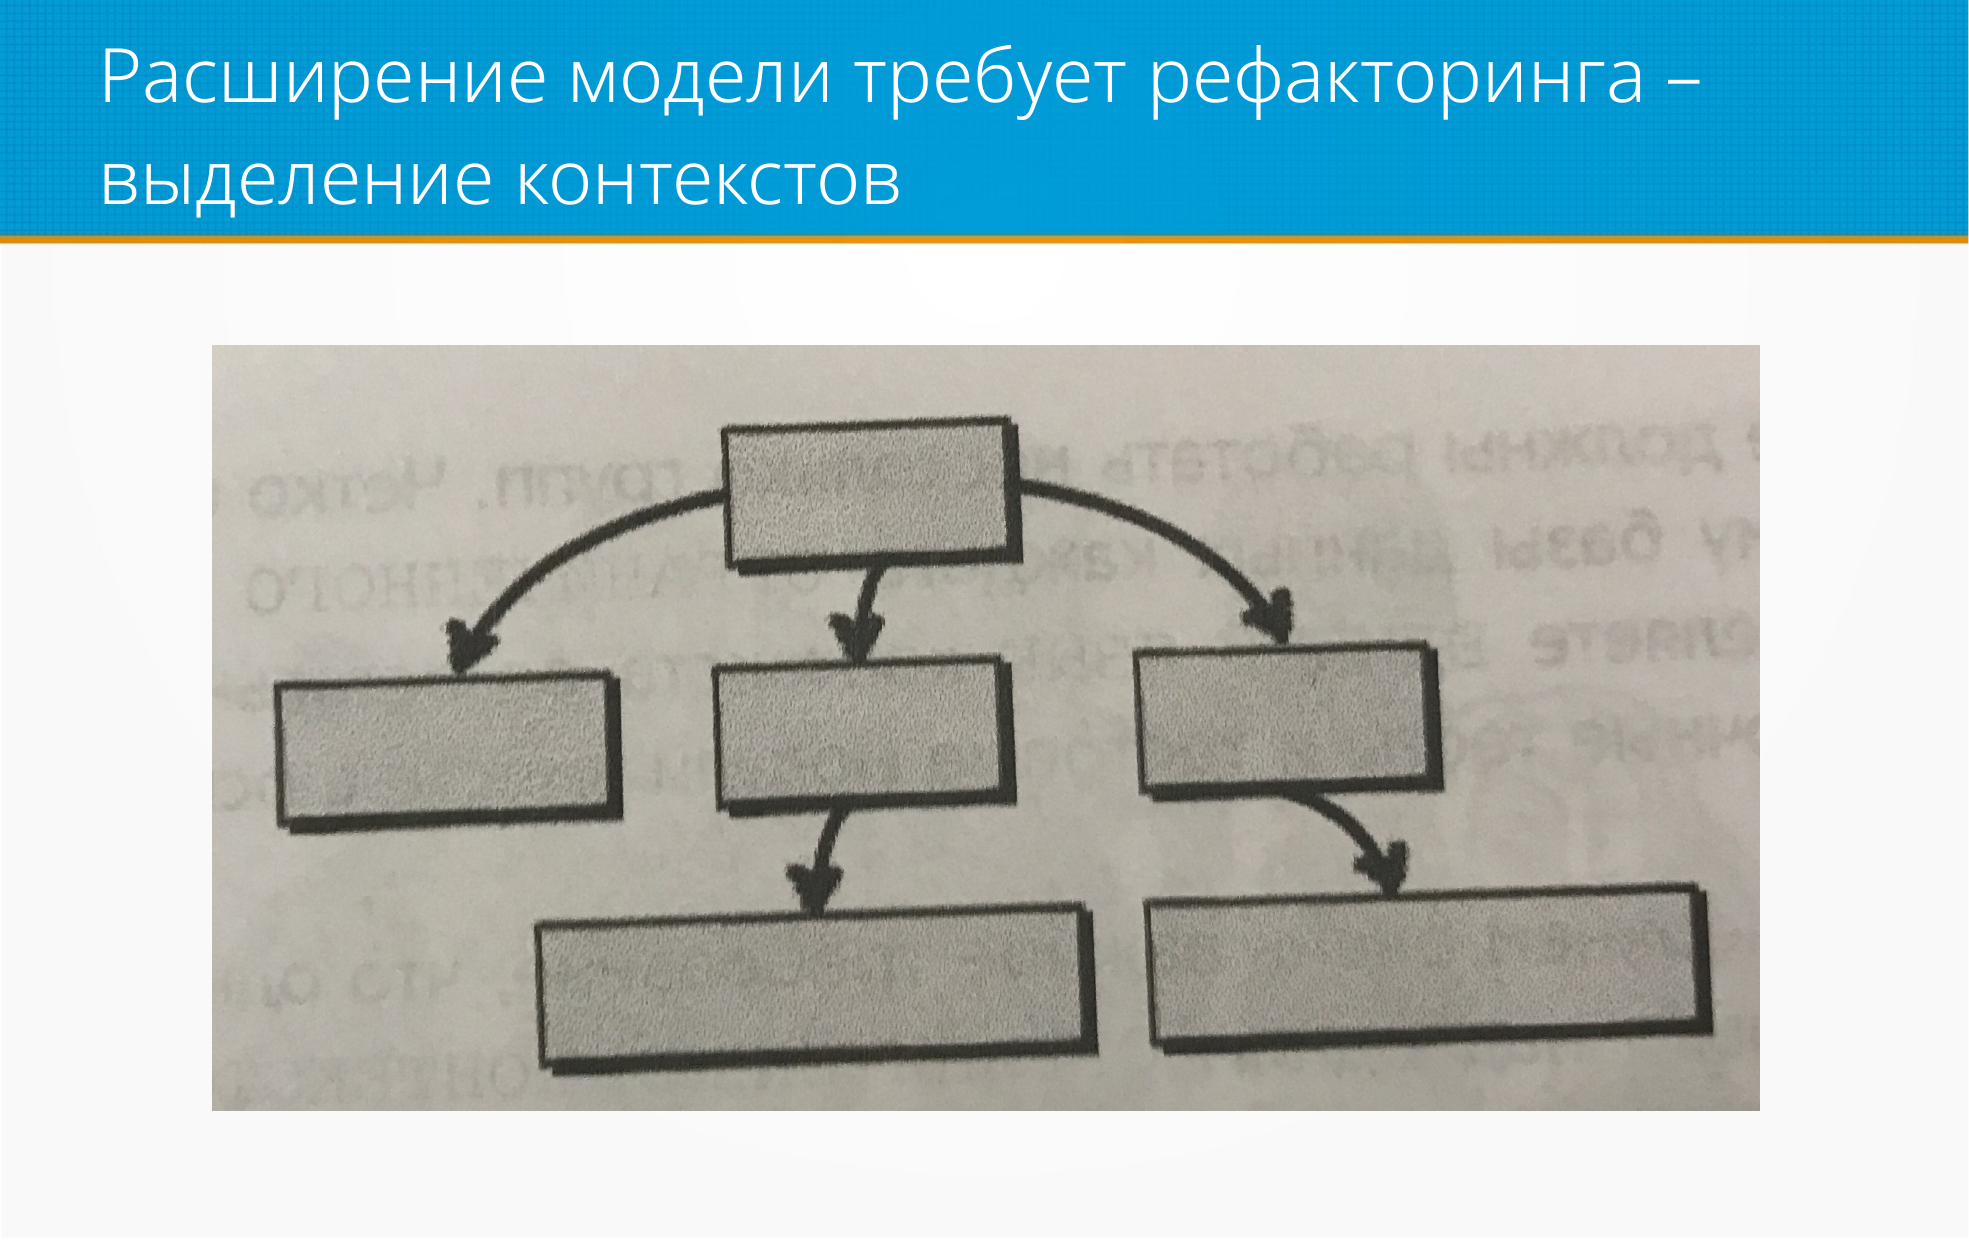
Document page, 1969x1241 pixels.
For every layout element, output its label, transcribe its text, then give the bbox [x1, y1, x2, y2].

title Расширение модели требует рефакторинга – выделение контекстов [98, 19, 1870, 227]
picture [0, 233, 1969, 1241]
